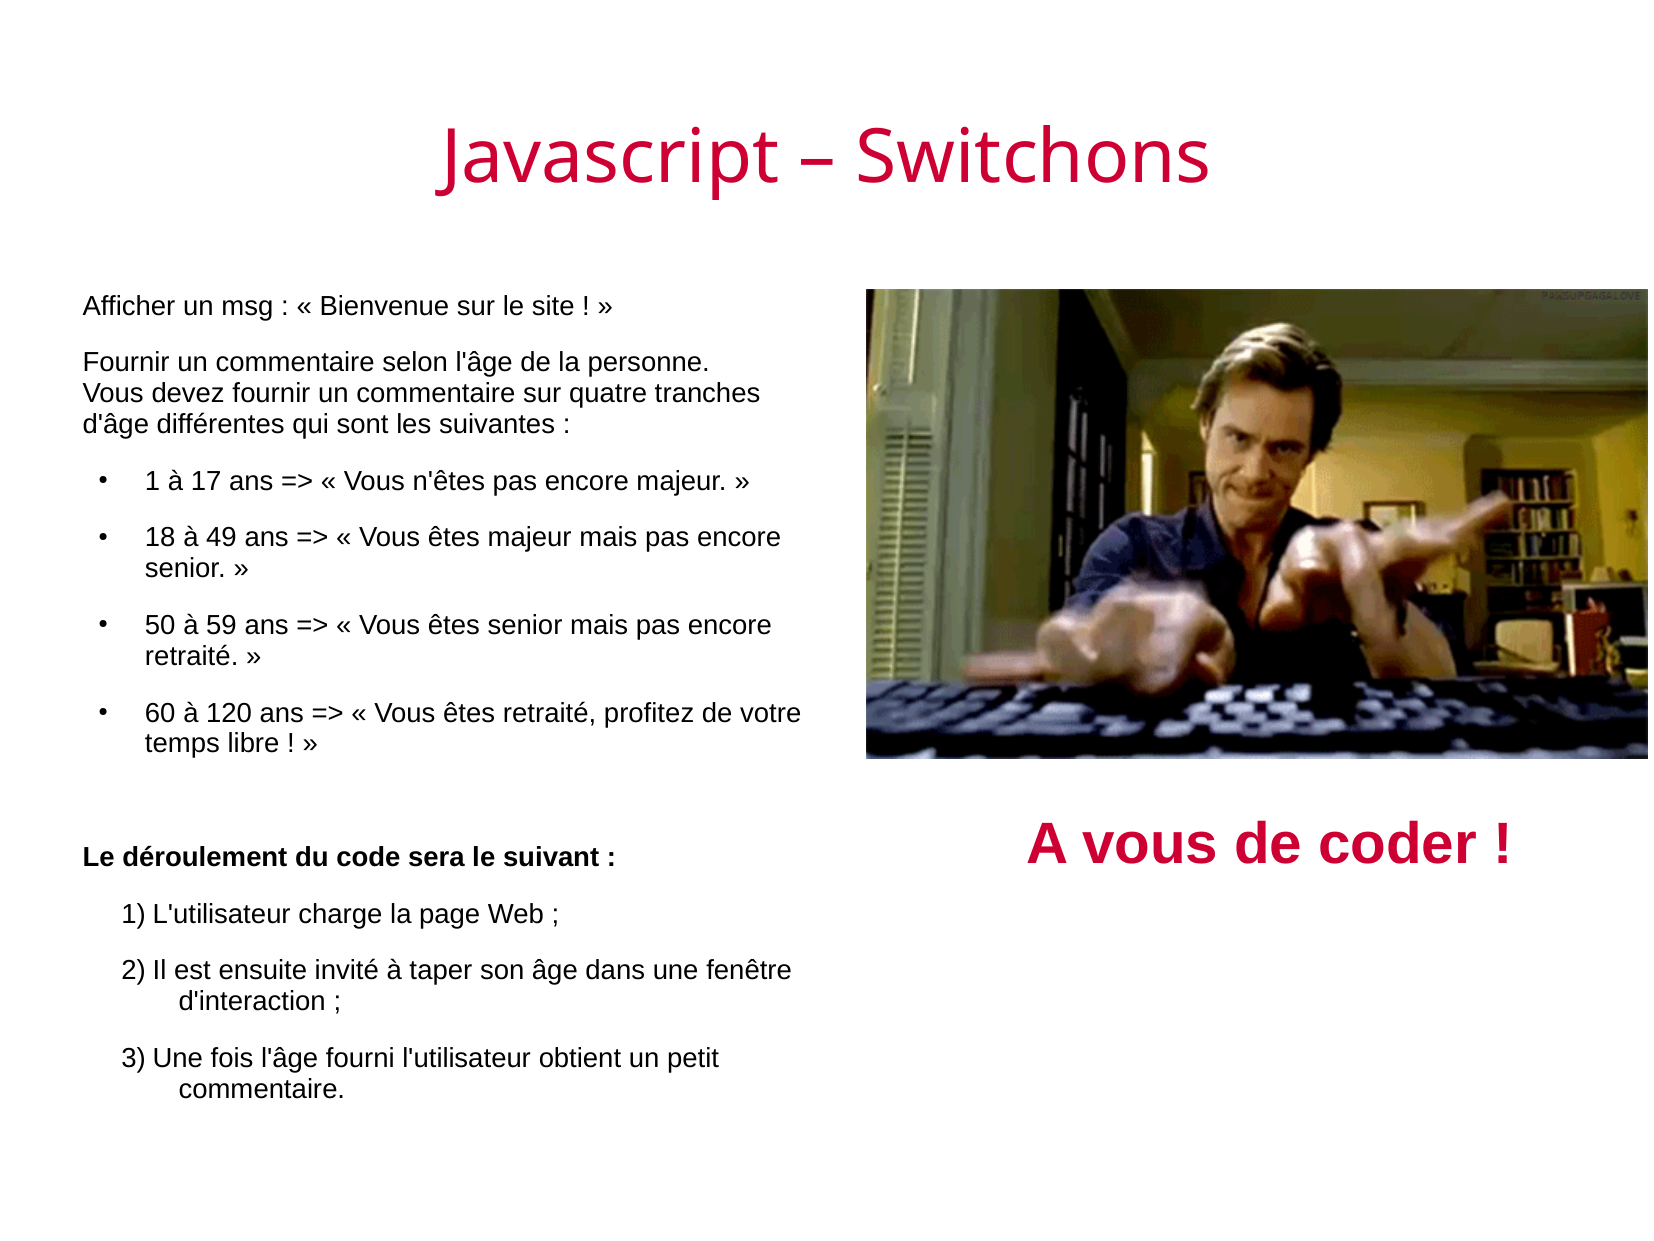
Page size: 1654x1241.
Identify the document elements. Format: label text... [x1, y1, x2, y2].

text_box A vous de coder ! [944, 803, 1595, 883]
title Javascript – Switchons [82, 49, 1571, 257]
list Afficher un msg : « Bienvenue sur le site ! » Fournir un commentaire selon l'âge de la personne. Vous devez fournir un commentaire sur quatre tranches d'âge différentes qui sont les suivantes : 1 à 17 ans => « Vous n'êtes pas encore majeur. » 18 à 49 ans => « Vous êtes majeur mais pas encore senior. » 50 à 59 ans => « Vous êtes senior mais pas encore retraité. » 60 à 120 ans => « Vous êtes retraité, profitez de votre temps libre ! » Le déroulement du code sera le suivant : L'utilisateur charge la page Web ; Il est ensuite invité à taper son âge dans une fenêtre d'interaction ; Une fois l'âge fourni l'utilisateur obtient un petit commentaire. [82, 290, 851, 1111]
picture [866, 289, 1648, 759]
